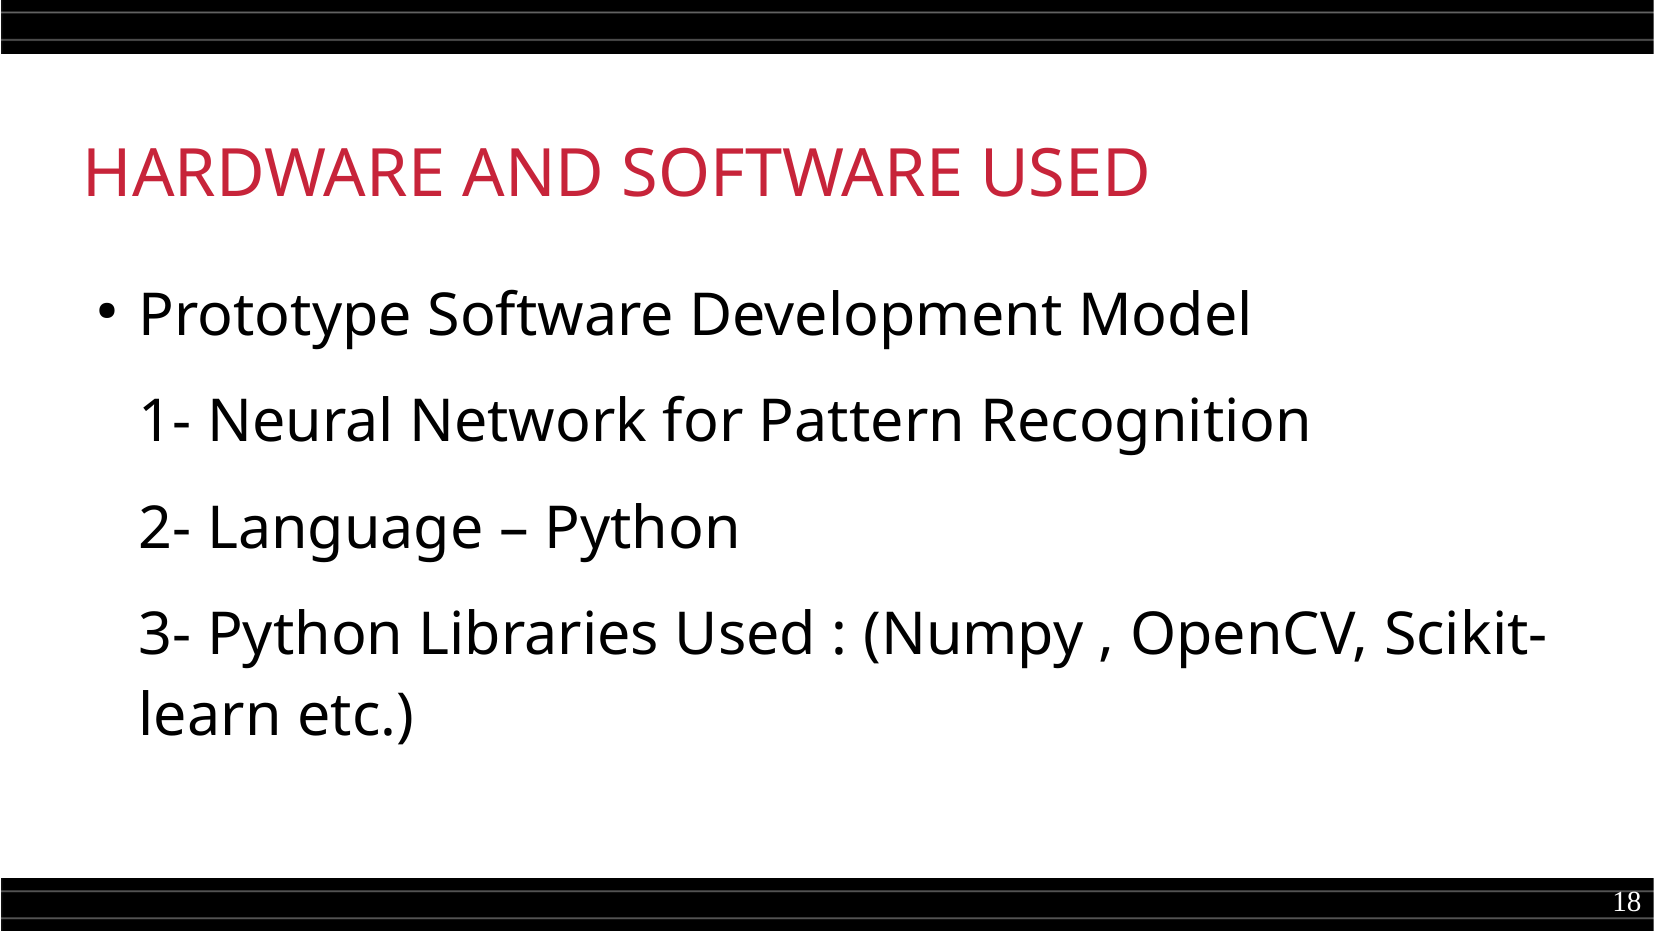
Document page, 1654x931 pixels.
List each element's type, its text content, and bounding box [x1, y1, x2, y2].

title HARDWARE AND SOFTWARE USED [82, 92, 1571, 249]
list Prototype Software Development Model 1- Neural Network for Pattern Recognition 2- Language – Python 3- Python Libraries Used : (Numpy , OpenCV, Scikit-learn etc.) [82, 271, 1571, 758]
picture [1, 0, 1654, 54]
picture [1, 878, 1654, 931]
